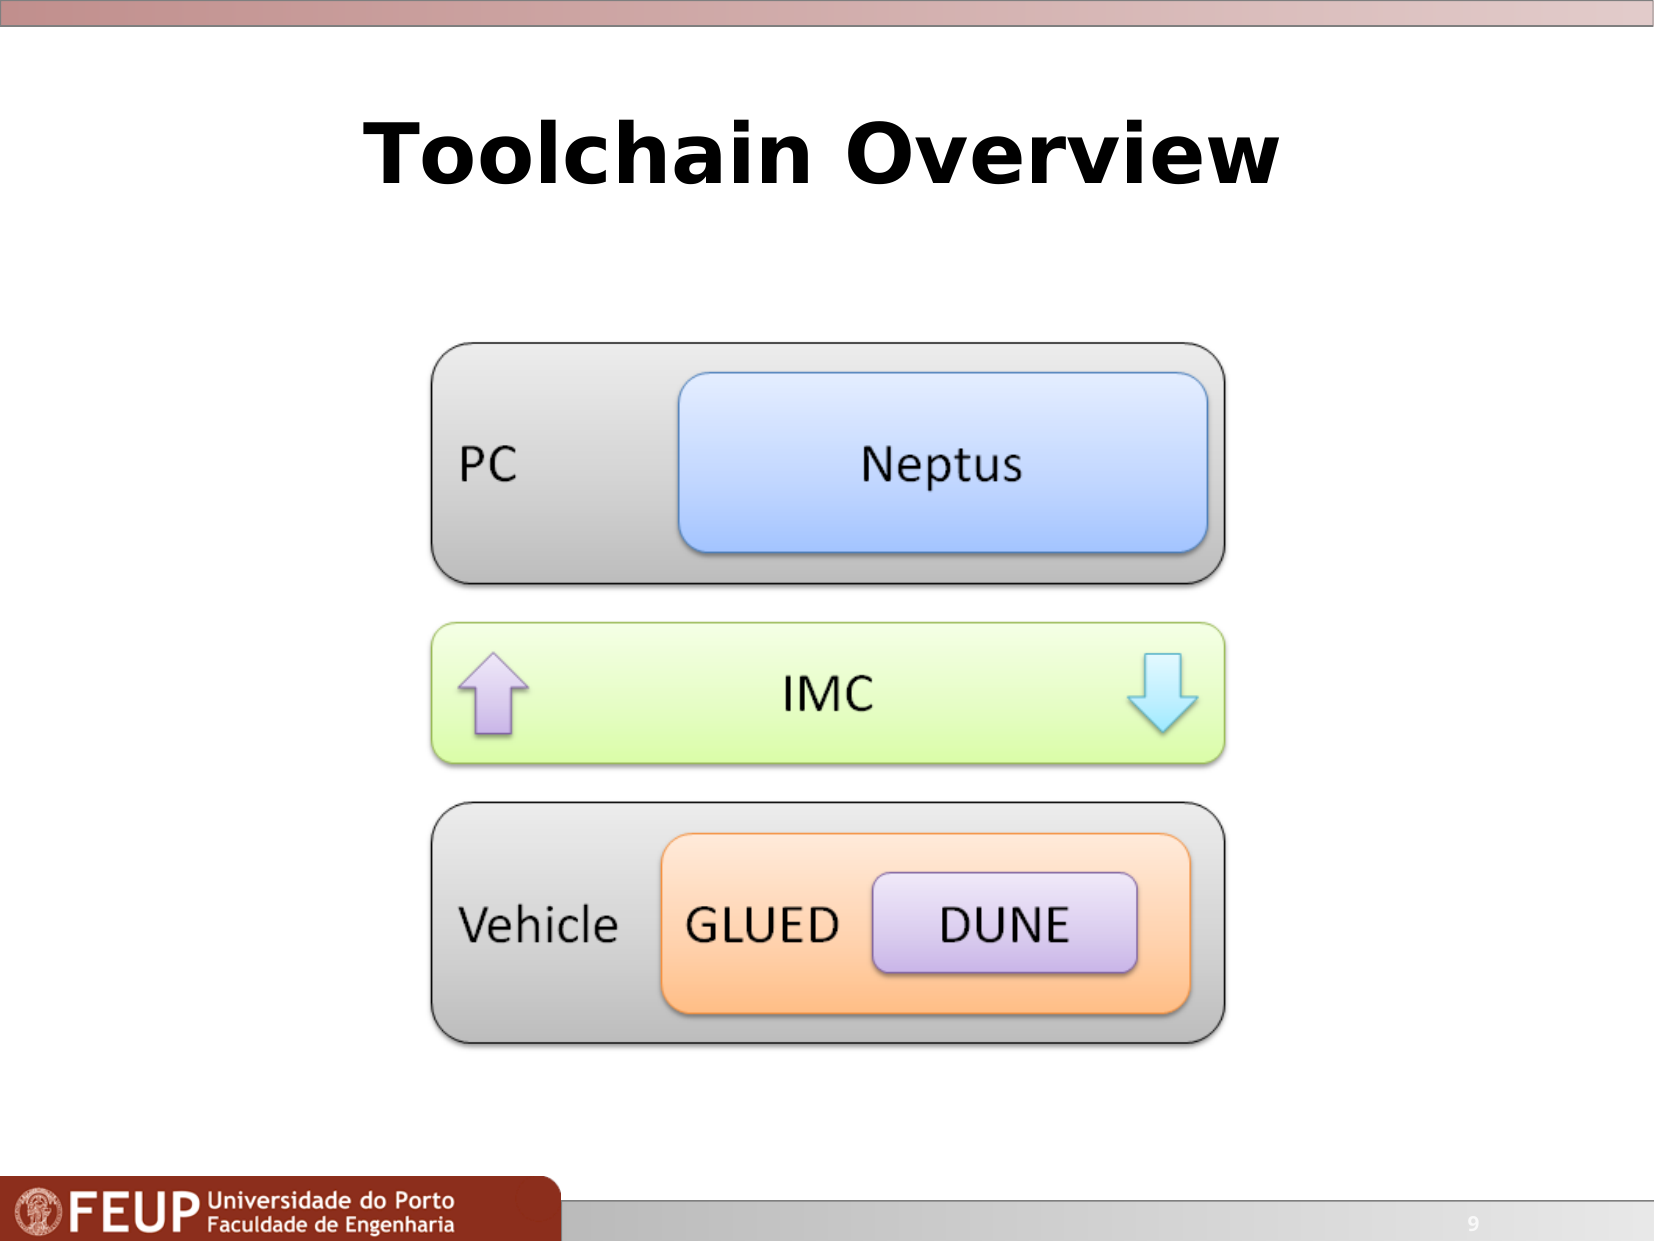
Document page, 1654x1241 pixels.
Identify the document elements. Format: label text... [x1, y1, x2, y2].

title Toolchain Overview [64, 70, 1582, 239]
picture [381, 255, 1282, 1155]
picture [0, 1176, 561, 1241]
